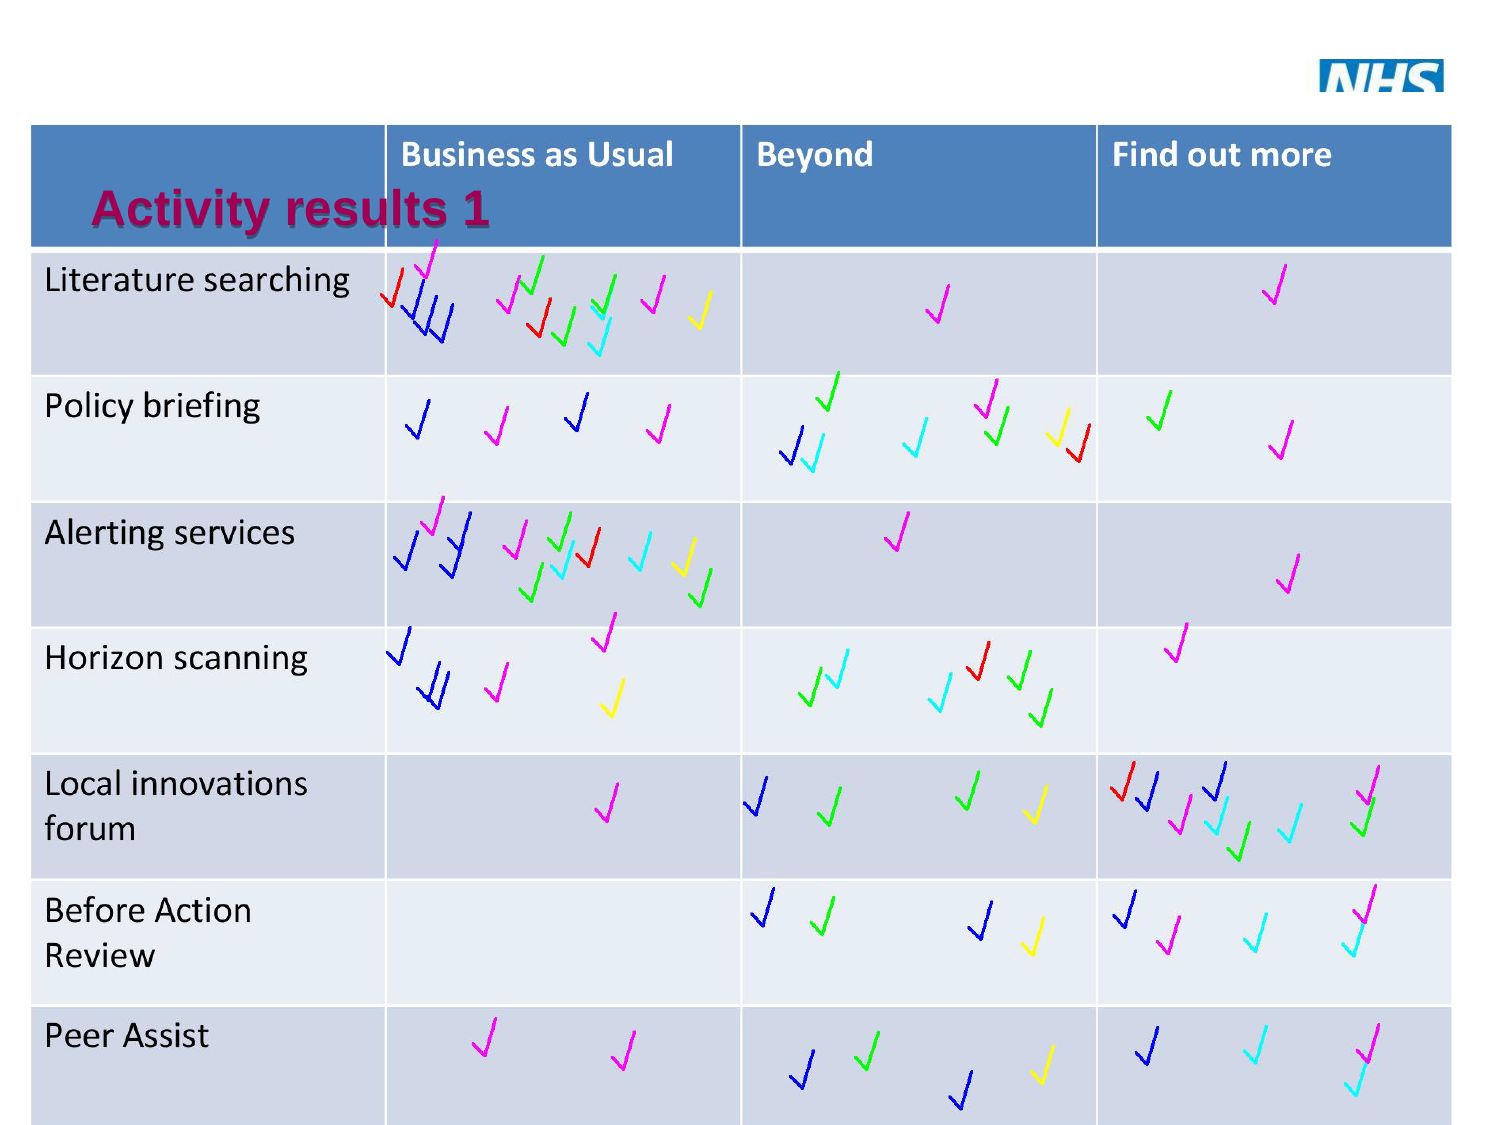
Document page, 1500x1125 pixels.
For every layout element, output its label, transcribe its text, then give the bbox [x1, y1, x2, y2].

title Activity results 1 [33, 36, 1309, 149]
picture [0, 92, 1500, 1125]
